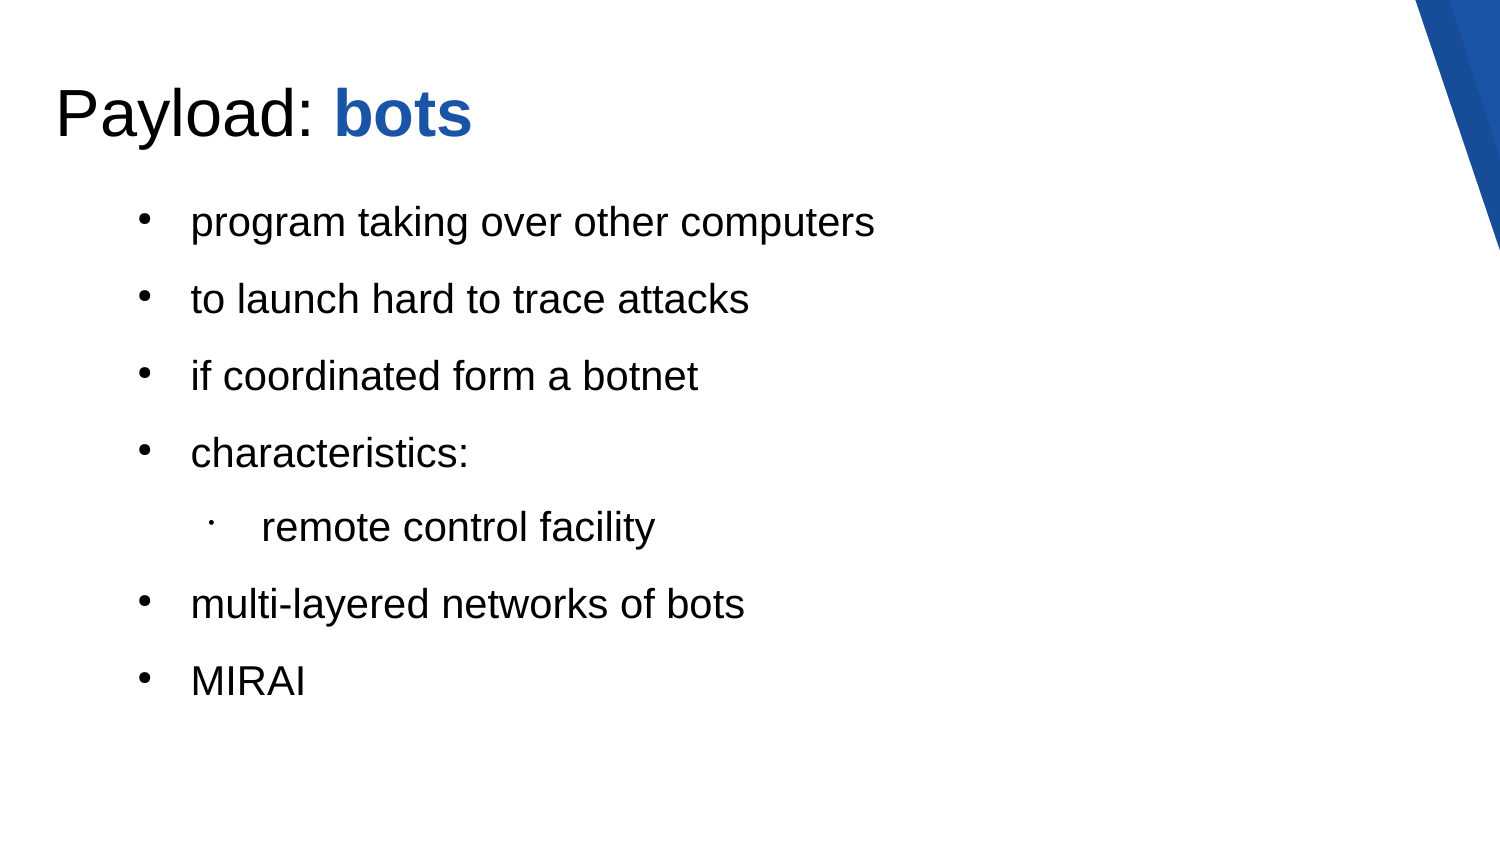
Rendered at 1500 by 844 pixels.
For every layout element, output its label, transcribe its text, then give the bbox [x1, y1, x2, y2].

title Payload: bots [40, 97, 1231, 166]
list program taking over other computers to launch hard to trace attacks if coordinated form a botnet characteristics: remote control facility multi-layered networks of bots MIRAI [104, 180, 1471, 755]
